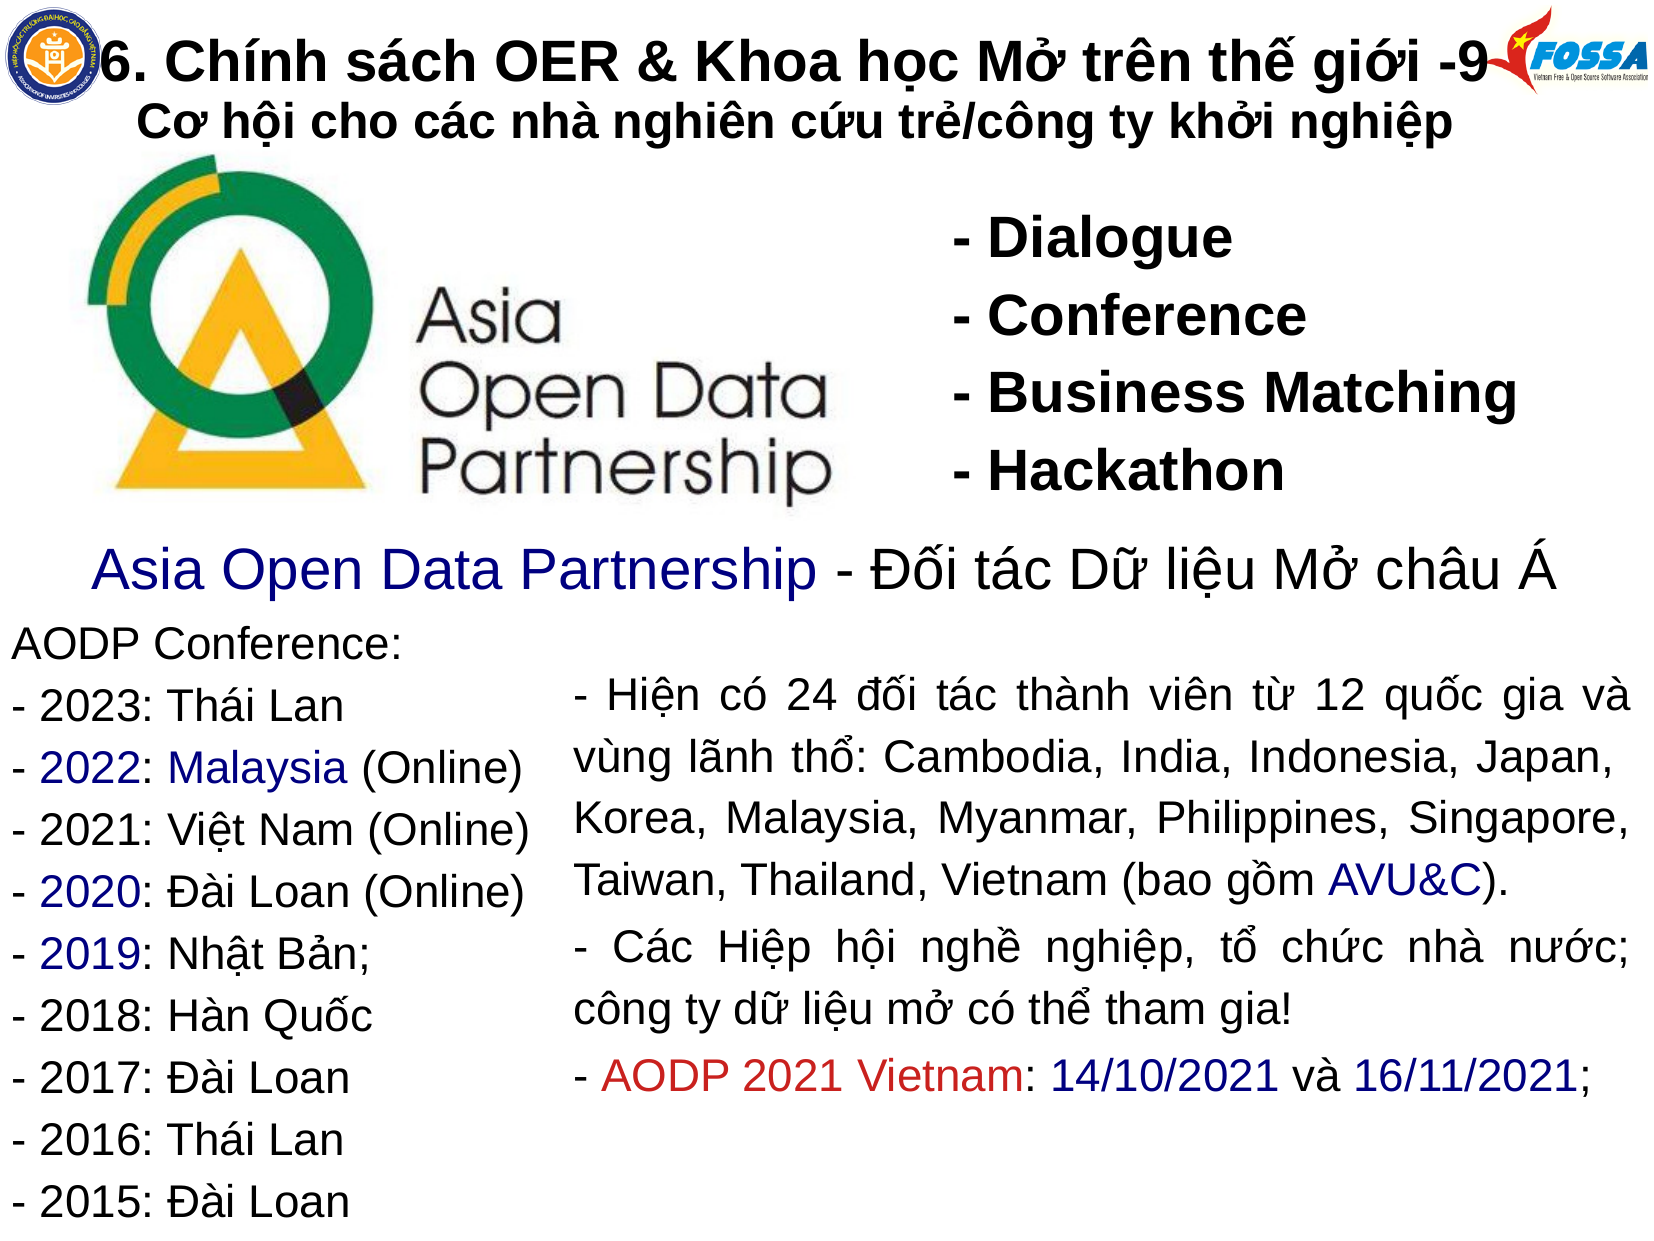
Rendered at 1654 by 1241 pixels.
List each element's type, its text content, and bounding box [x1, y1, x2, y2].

picture [57, 154, 863, 516]
title 6. Chính sách OER & Khoa học Mở trên thế giới -9 Cơ hội cho các nhà nghiên cứu trẻ/công ty khởi nghiệp [0, 23, 1621, 154]
text_box AODP Conference: - 2023: Thái Lan - 2022: Malaysia (Online) - 2021: Việt Nam (Online) - 2020: Đài Loan (Online) - 2019: Nhật Bản; - 2018: Hàn Quốc - 2017: Đài Loan - 2016: Thái Lan - 2015: Đài Loan [11, 610, 612, 1227]
text_box Asia Open Data Partnership - Đối tác Dữ liệu Mở châu Á [37, 516, 1613, 609]
picture [1485, 5, 1648, 95]
text_box - Hiện có 24 đối tác thành viên từ 12 quốc gia và vùng lãnh thổ: Cambodia, India, Indonesia, Japan, Korea, Malaysia, Myanmar, Philippines, Singapore, Taiwan, Thailand, Vietnam (bao gồm AVU&C). - Các Hiệp hội nghề nghiệp, tổ chức nhà nước; công ty dữ liệu mở có thể tham gia! - AODP 2021 Vietnam: 14/10/2021 và 16/11/2021; [558, 651, 1646, 1177]
text_box - Dialogue - Conference - Business Matching - Hackathon [937, 187, 1613, 515]
picture [1, 5, 107, 23]
